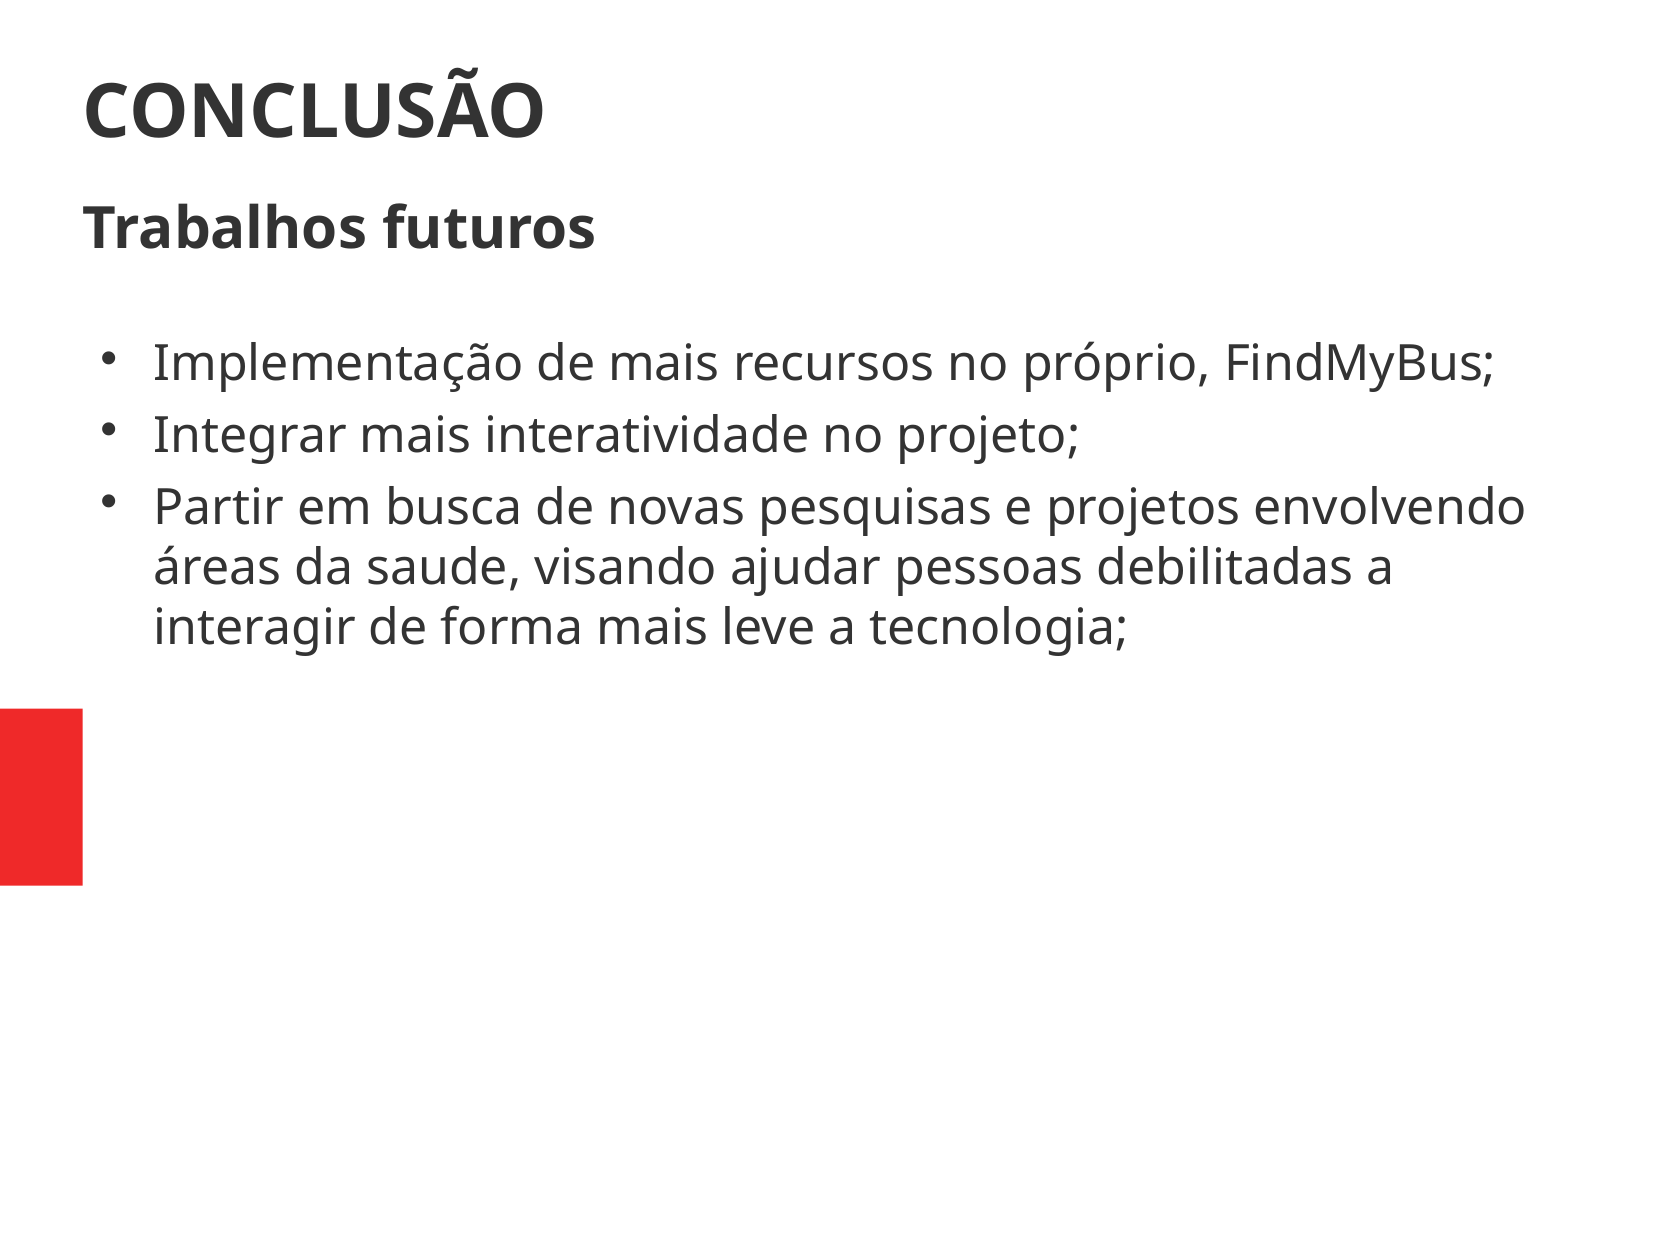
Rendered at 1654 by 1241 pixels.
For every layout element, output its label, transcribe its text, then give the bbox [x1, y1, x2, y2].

text_box Trabalhos futuros [82, 167, 1571, 284]
text_box CONCLUSÃO [82, 49, 1571, 166]
text_box Implementação de mais recursos no próprio, FindMyBus; Integrar mais interatividade no projeto; Partir em busca de novas pesquisas e projetos envolvendo áreas da saude, visando ajudar pessoas debilitadas a interagir de forma mais leve a tecnologia; [82, 330, 1571, 1010]
